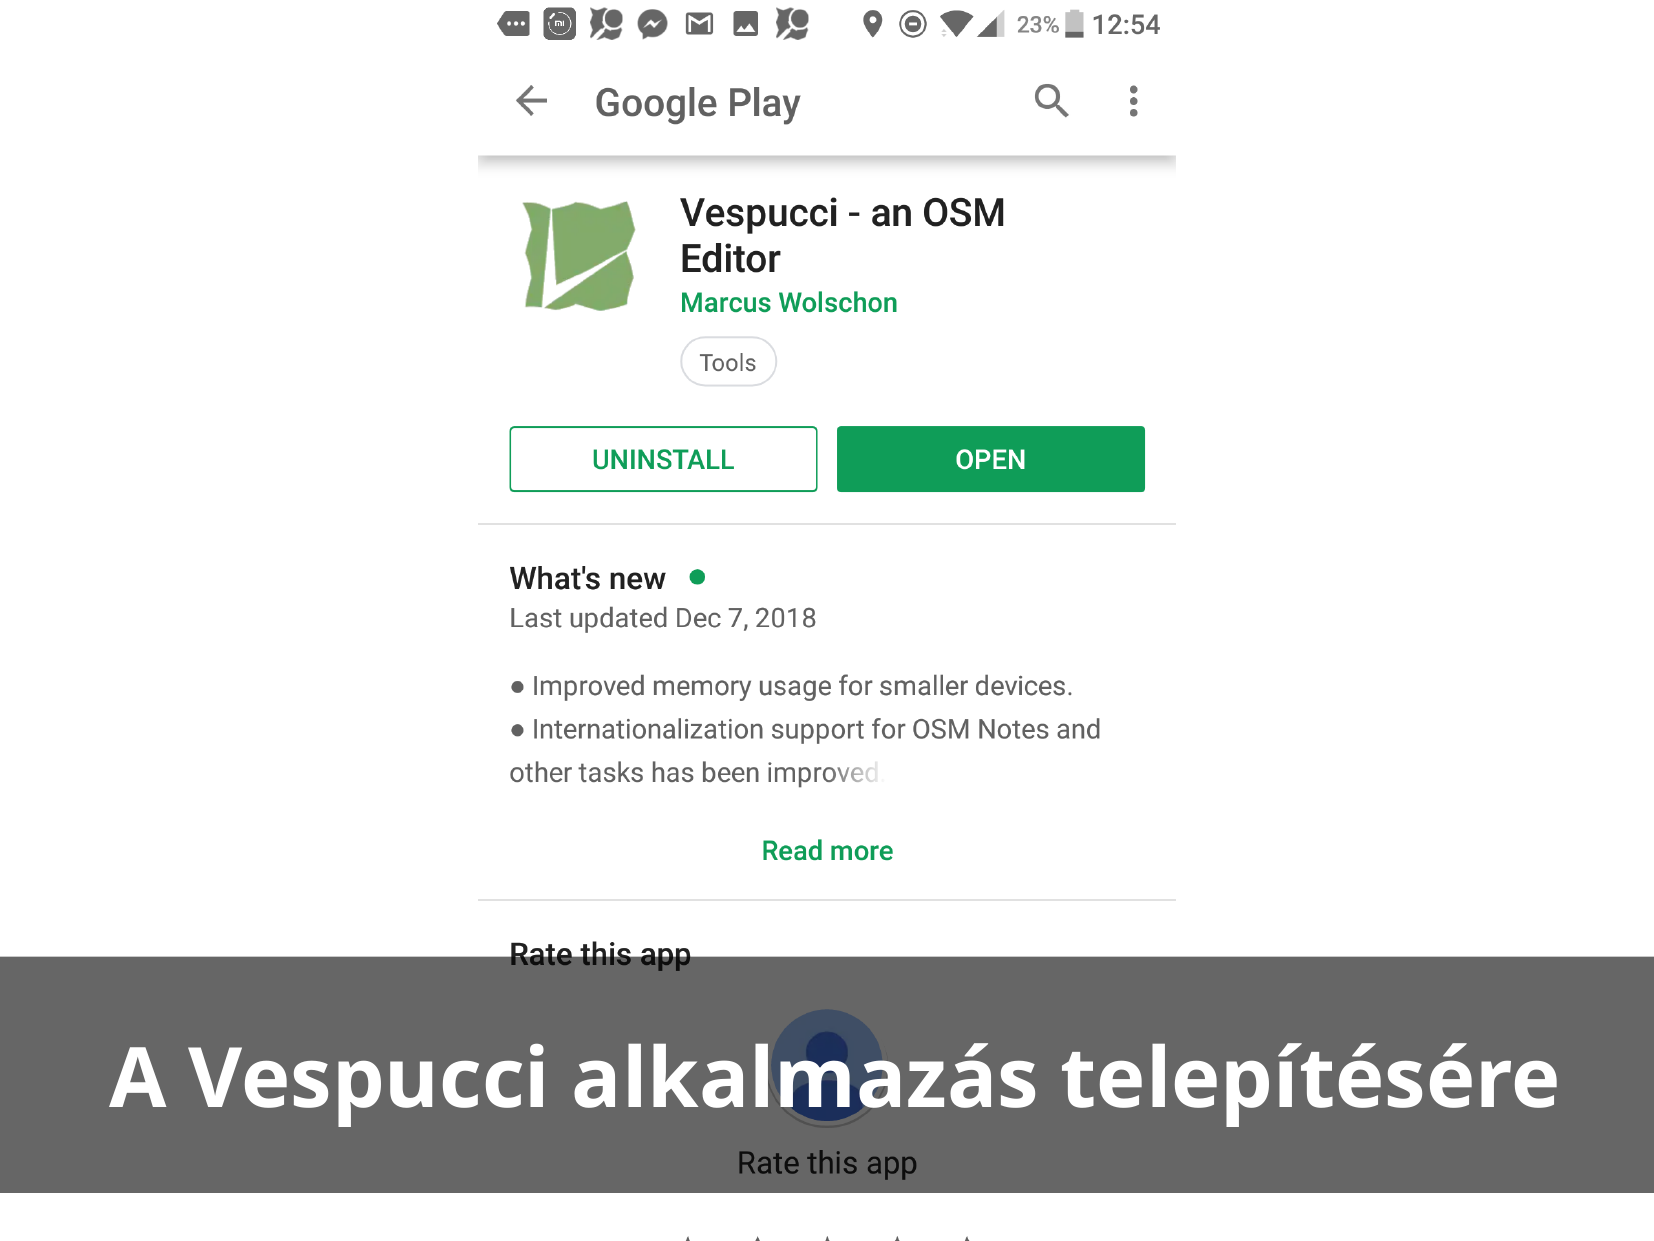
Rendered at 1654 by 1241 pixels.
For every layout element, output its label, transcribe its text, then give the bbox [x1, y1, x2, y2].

picture [478, 0, 1176, 956]
text_box A Vespucci alkalmazás telepítésére [0, 956, 1654, 1193]
picture [478, 1193, 1176, 1241]
